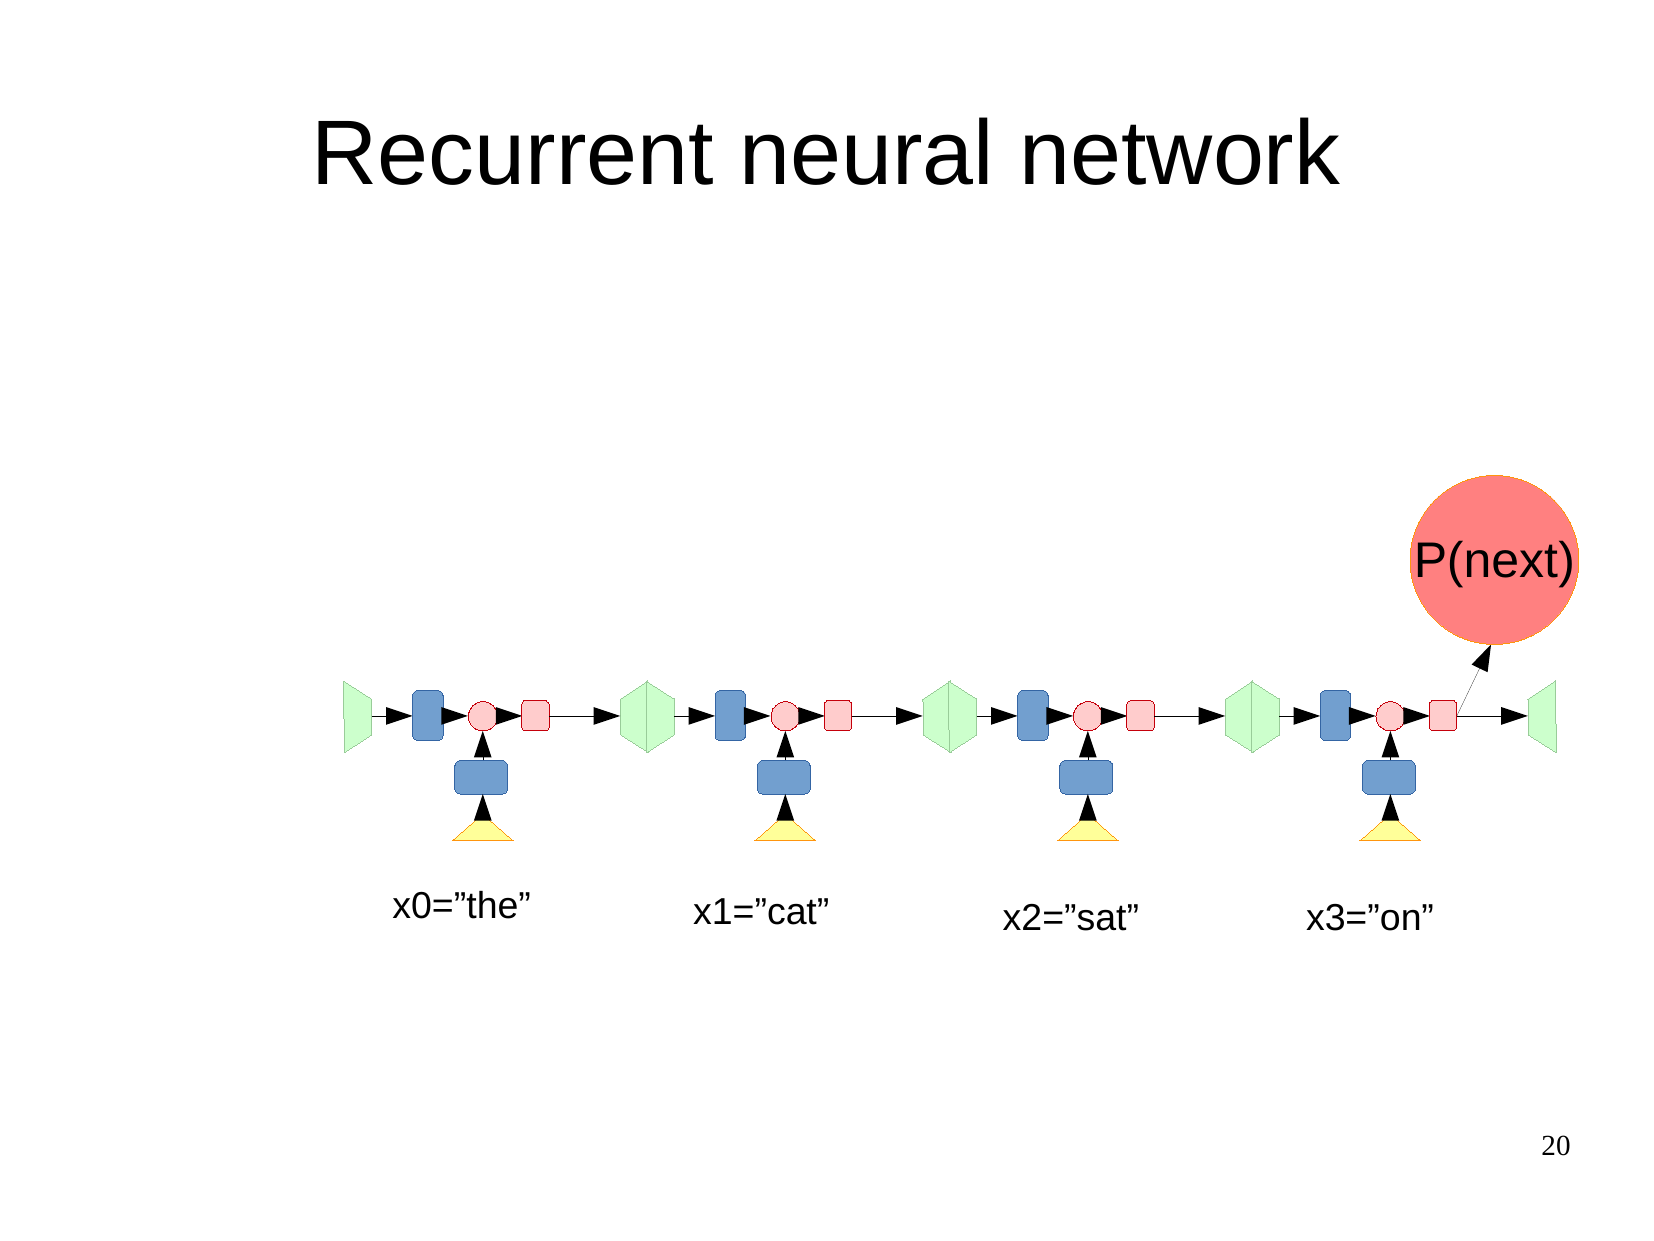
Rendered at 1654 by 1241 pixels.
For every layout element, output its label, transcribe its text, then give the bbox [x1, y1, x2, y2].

text_box [922, 680, 977, 753]
text_box [454, 760, 508, 795]
text_box x0=”the” [377, 877, 563, 934]
text_box [1057, 821, 1119, 841]
text_box [452, 821, 514, 841]
text_box [620, 680, 675, 753]
text_box x2=”sat” [987, 888, 1171, 946]
text_box [757, 760, 811, 795]
text_box [824, 700, 852, 731]
text_box [1225, 680, 1280, 753]
text_box [412, 690, 444, 741]
text_box [1527, 680, 1557, 753]
text_box [1073, 701, 1100, 731]
text_box x3=”on” [1291, 888, 1466, 946]
text_box [343, 681, 372, 753]
text_box [1375, 701, 1403, 731]
text_box [1017, 690, 1049, 741]
text_box [715, 690, 746, 741]
text_box [1320, 690, 1351, 741]
text_box [1126, 700, 1155, 731]
text_box [1362, 760, 1416, 795]
text_box [1359, 821, 1421, 841]
text_box [1059, 760, 1113, 795]
text_box x1=”cat” [678, 883, 862, 940]
text_box [521, 700, 550, 731]
text_box [1429, 700, 1457, 731]
text_box [754, 821, 816, 841]
title Recurrent neural network [82, 49, 1571, 257]
text_box [771, 701, 798, 731]
text_box [468, 701, 495, 731]
text_box P(next) [1410, 475, 1579, 645]
